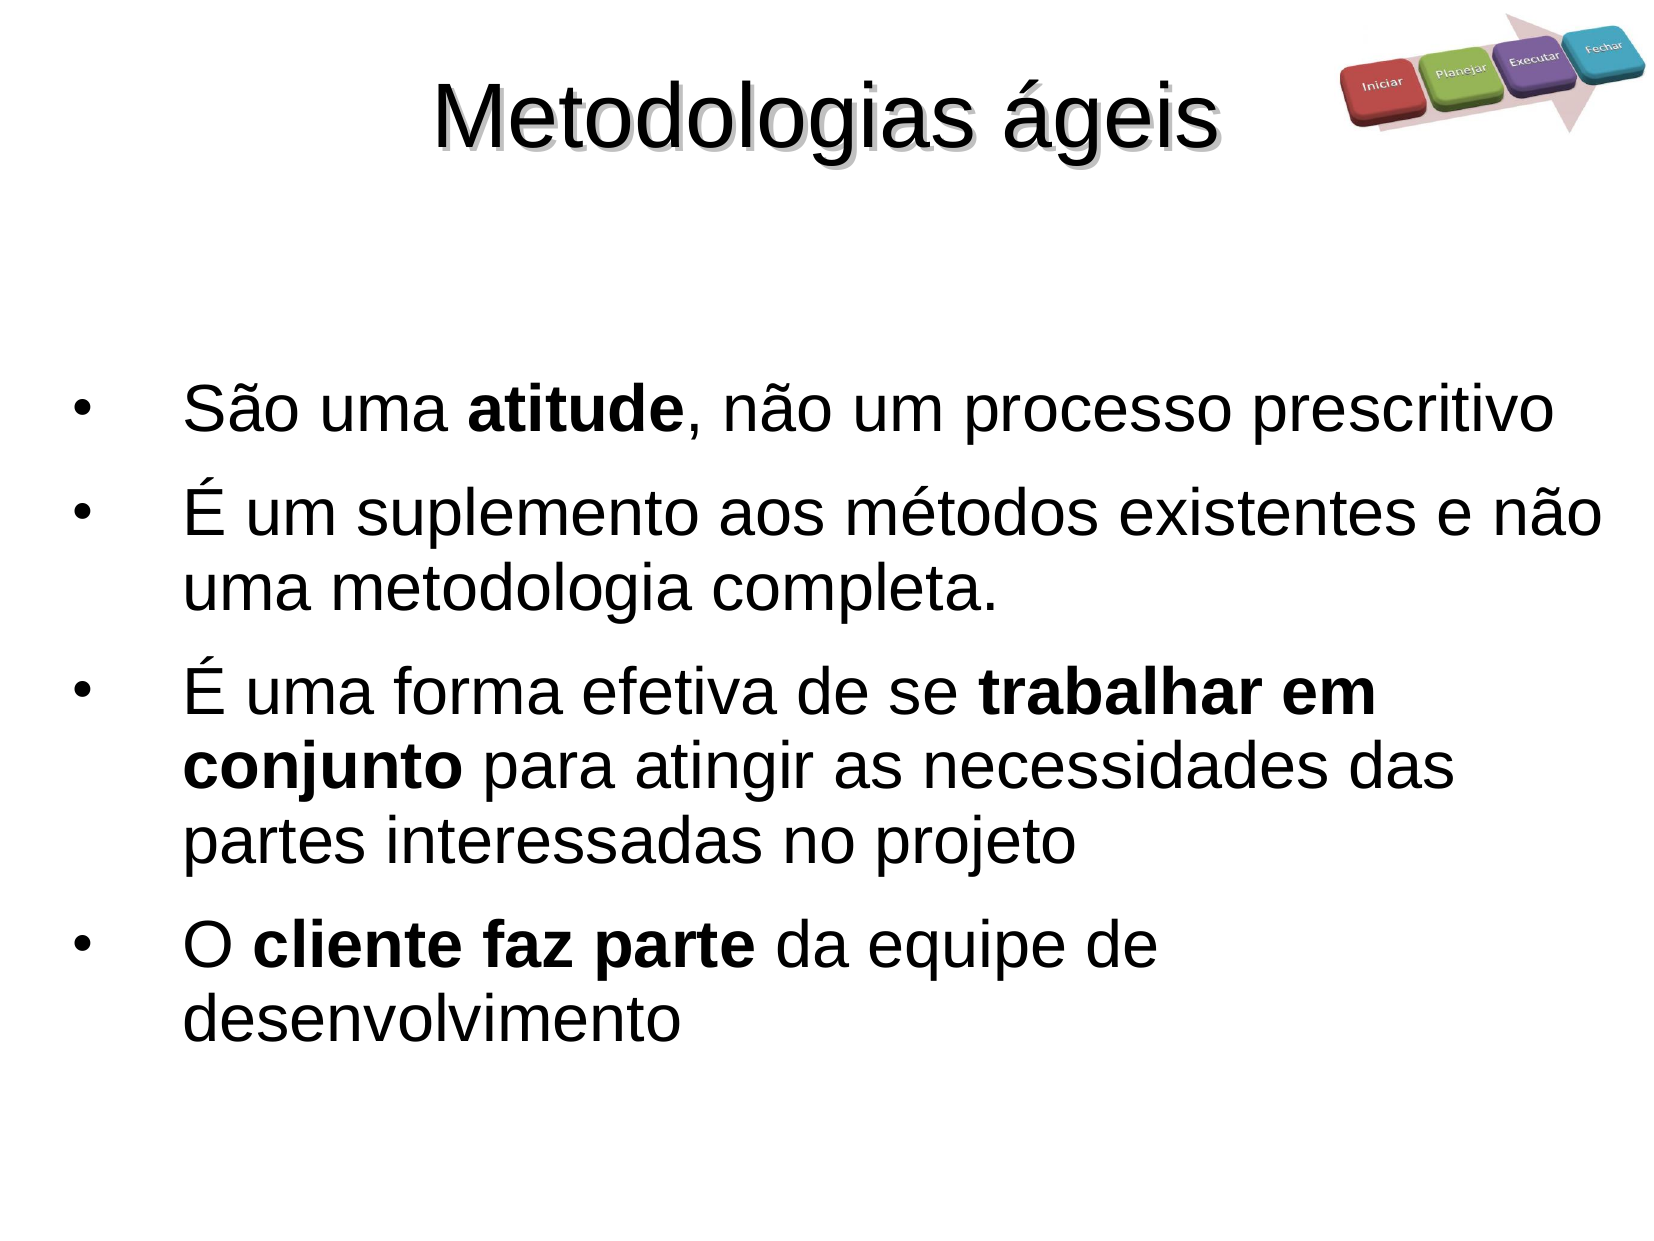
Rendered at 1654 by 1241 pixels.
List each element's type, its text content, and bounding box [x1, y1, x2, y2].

text_box São uma atitude, não um processo prescritivo É um suplemento aos métodos existentes e não uma metodologia completa. É uma forma efetiva de se trabalhar em conjunto para atingir as necessidades das partes interessadas no projeto O cliente faz parte da equipe de desenvolvimento [70, 253, 1619, 1176]
title Metodologias ágeis [82, 17, 1571, 210]
chart [1334, 13, 1647, 136]
